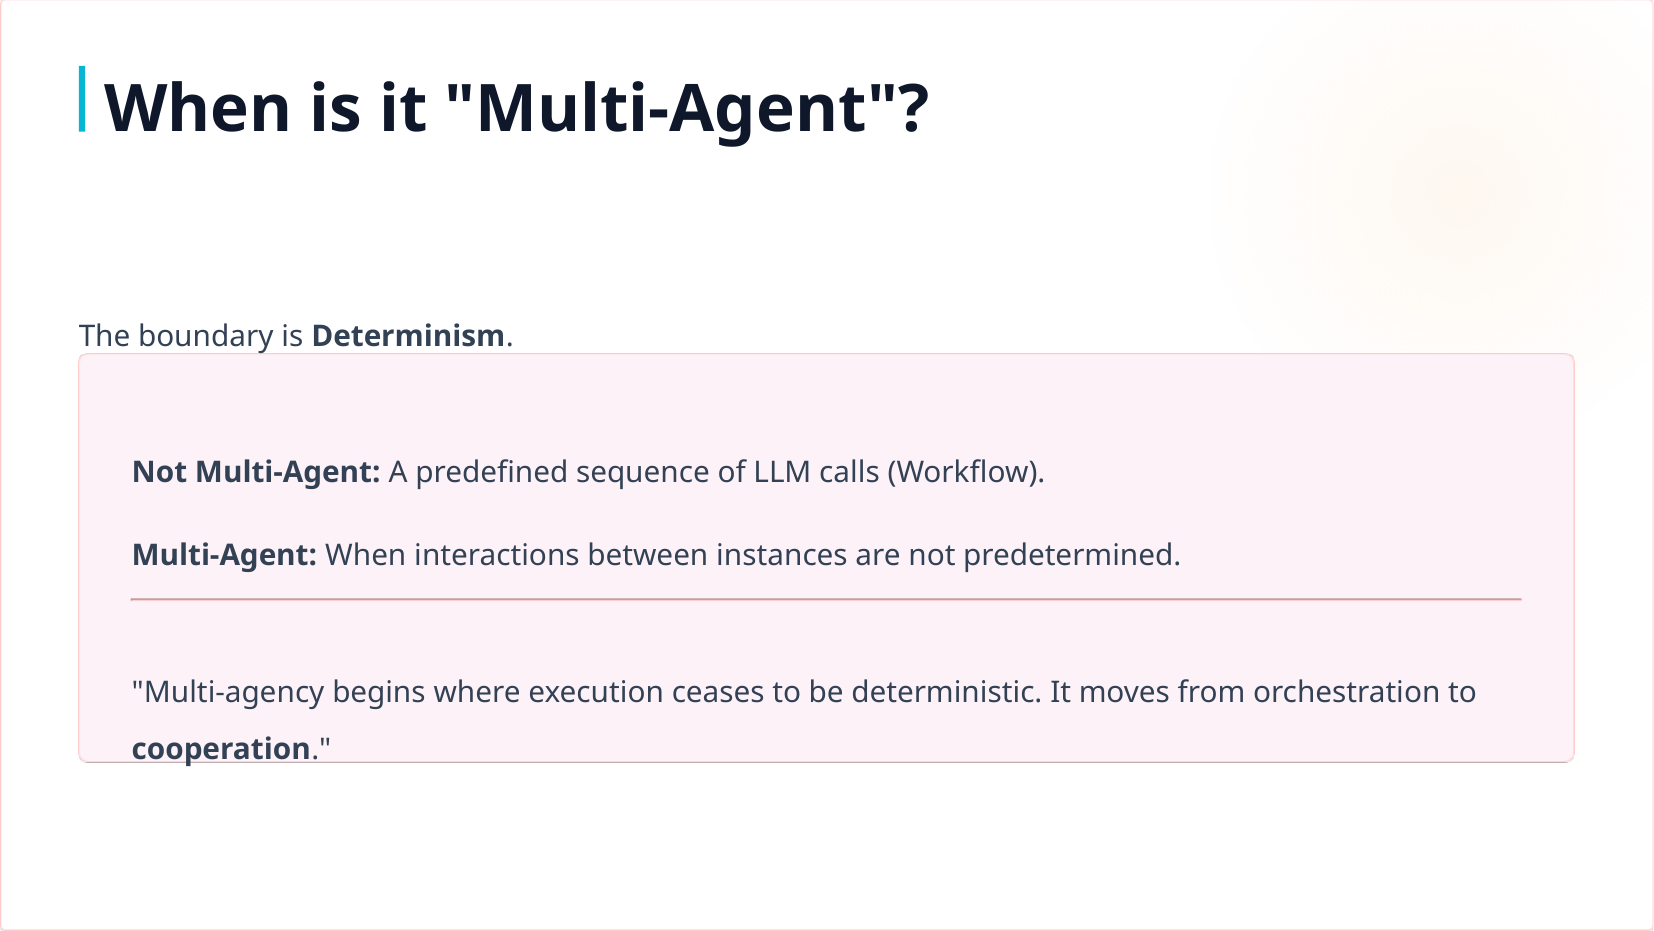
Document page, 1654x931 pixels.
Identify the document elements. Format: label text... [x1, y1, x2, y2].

picture [0, 0, 1654, 931]
text_box When is it "Multi-Agent"? [104, 65, 1649, 145]
text_box The boundary is Determinism. [78, 295, 1575, 353]
text_box [78, 65, 86, 132]
text_box Not Multi-Agent: A predefined sequence of LLM calls (Workflow). [131, 431, 1522, 489]
text_box "Multi-agency begins where execution ceases to be deterministic. It moves from orchestration to cooperation." [131, 652, 1522, 766]
text_box Multi-Agent: When interactions between instances are not predetermined. [131, 514, 1522, 572]
